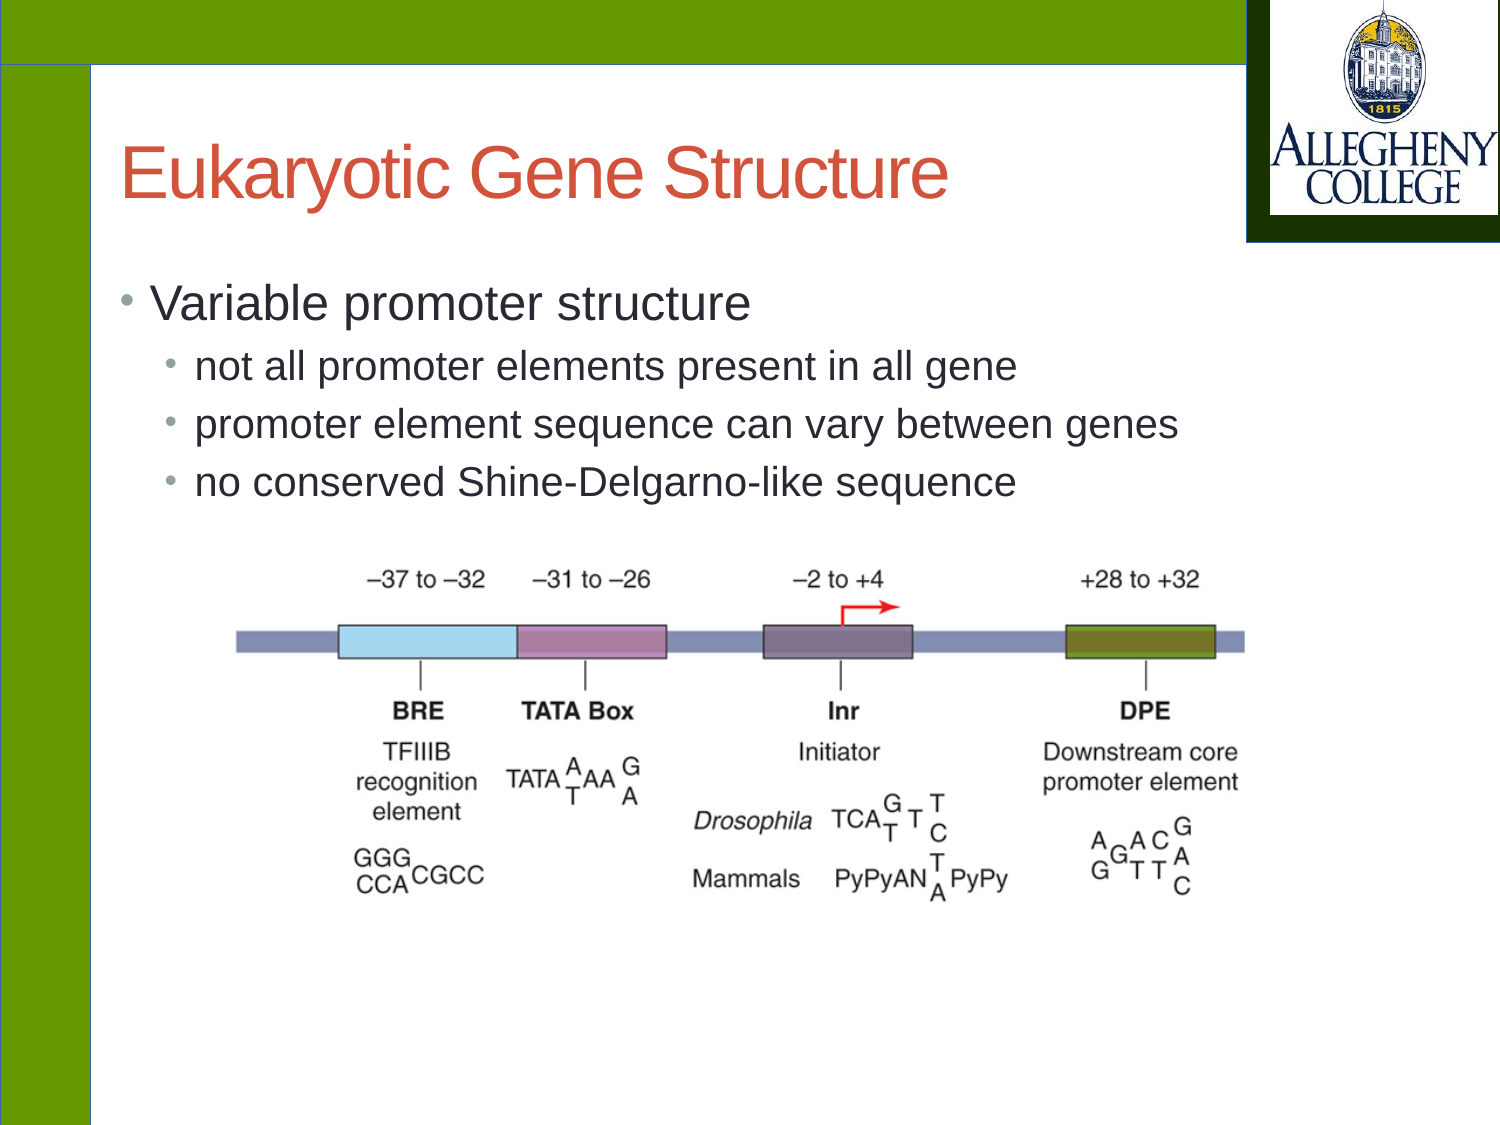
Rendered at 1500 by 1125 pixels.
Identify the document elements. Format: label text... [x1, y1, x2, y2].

list Variable promoter structure not all promoter elements present in all gene promoter element sequence can vary between genes no conserved Shine-Delgarno-like sequence makes identifying the start of the gene more difficult [104, 262, 1455, 1063]
picture [177, 544, 1301, 932]
title Eukaryotic Gene Structure [104, 87, 1455, 251]
picture [1270, 0, 1498, 216]
text_box [0, 0, 1500, 1125]
